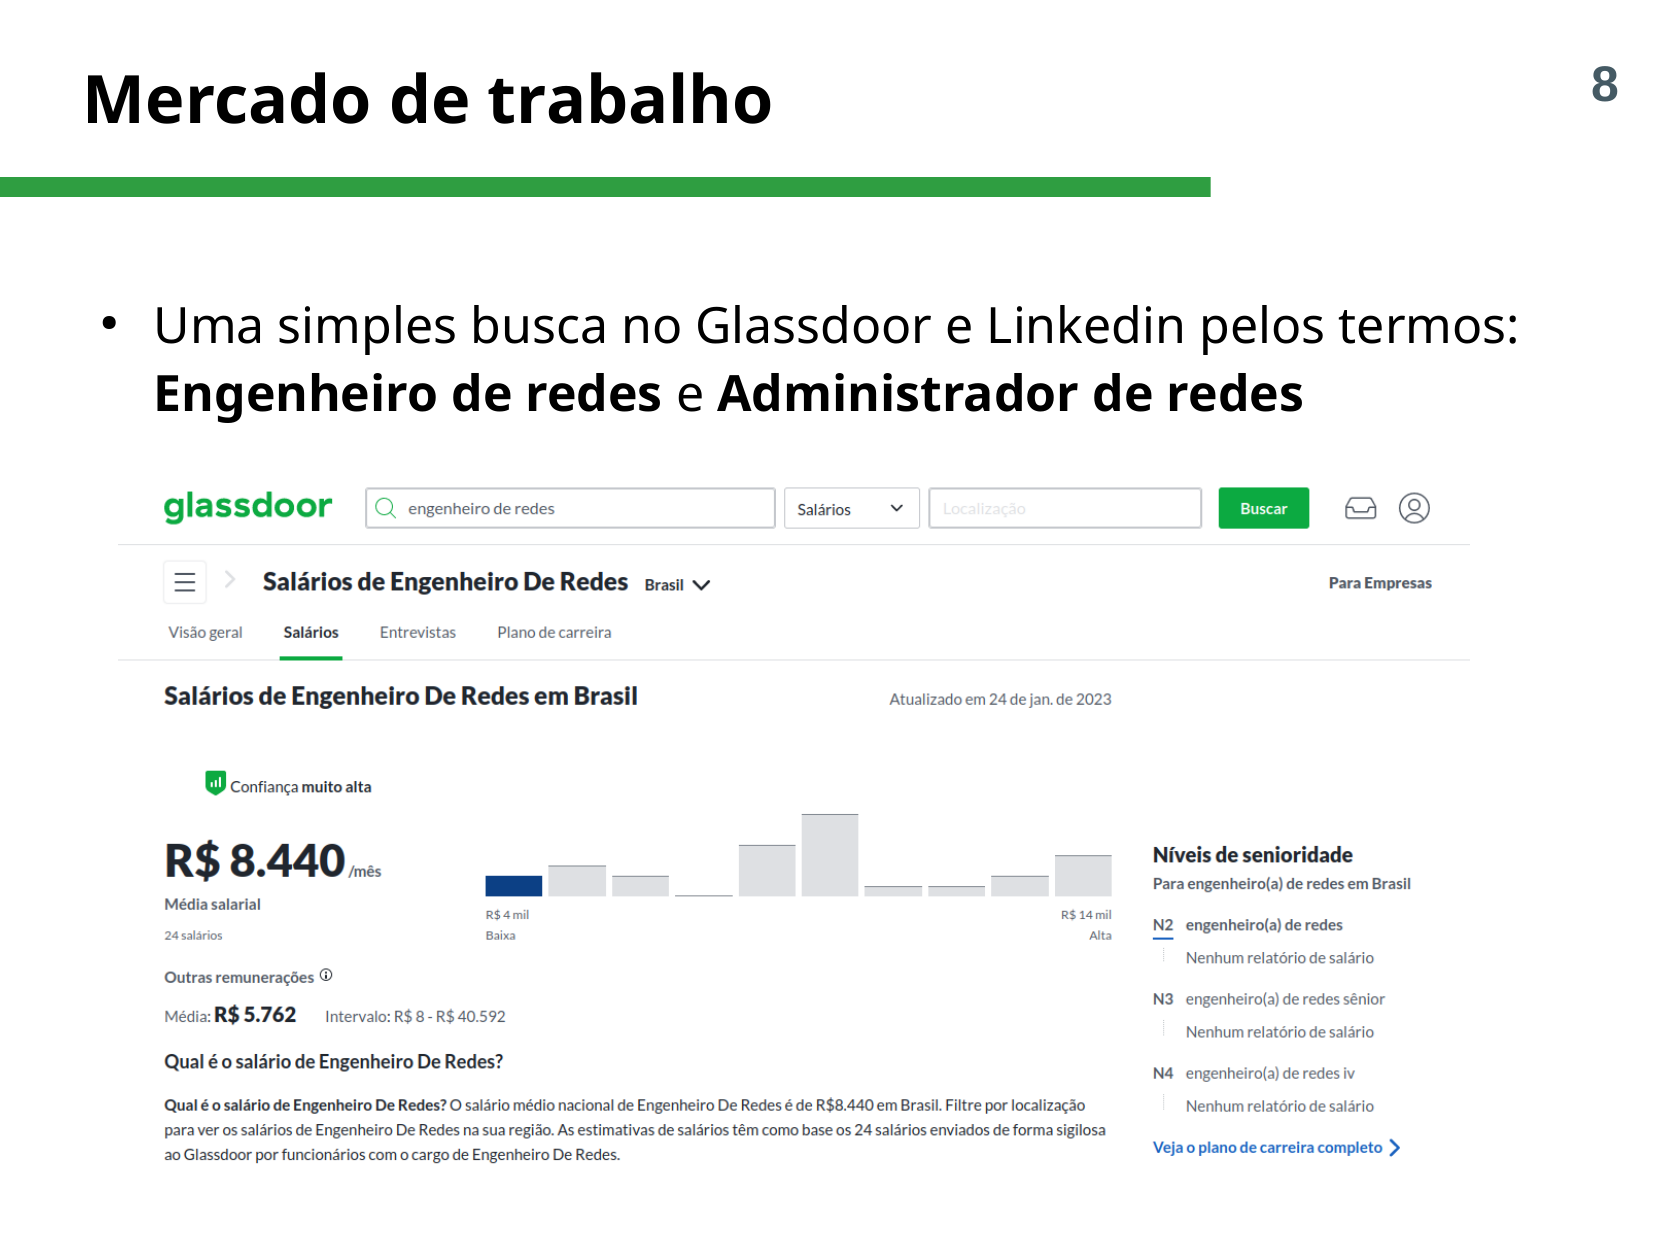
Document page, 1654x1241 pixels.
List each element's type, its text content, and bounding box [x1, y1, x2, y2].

list Uma simples busca no Glassdoor e Linkedin pelos termos: Engenheiro de redes e Administrador de redes [82, 290, 1571, 1216]
title Mercado de trabalho [82, 0, 1152, 202]
picture [118, 472, 1470, 1191]
